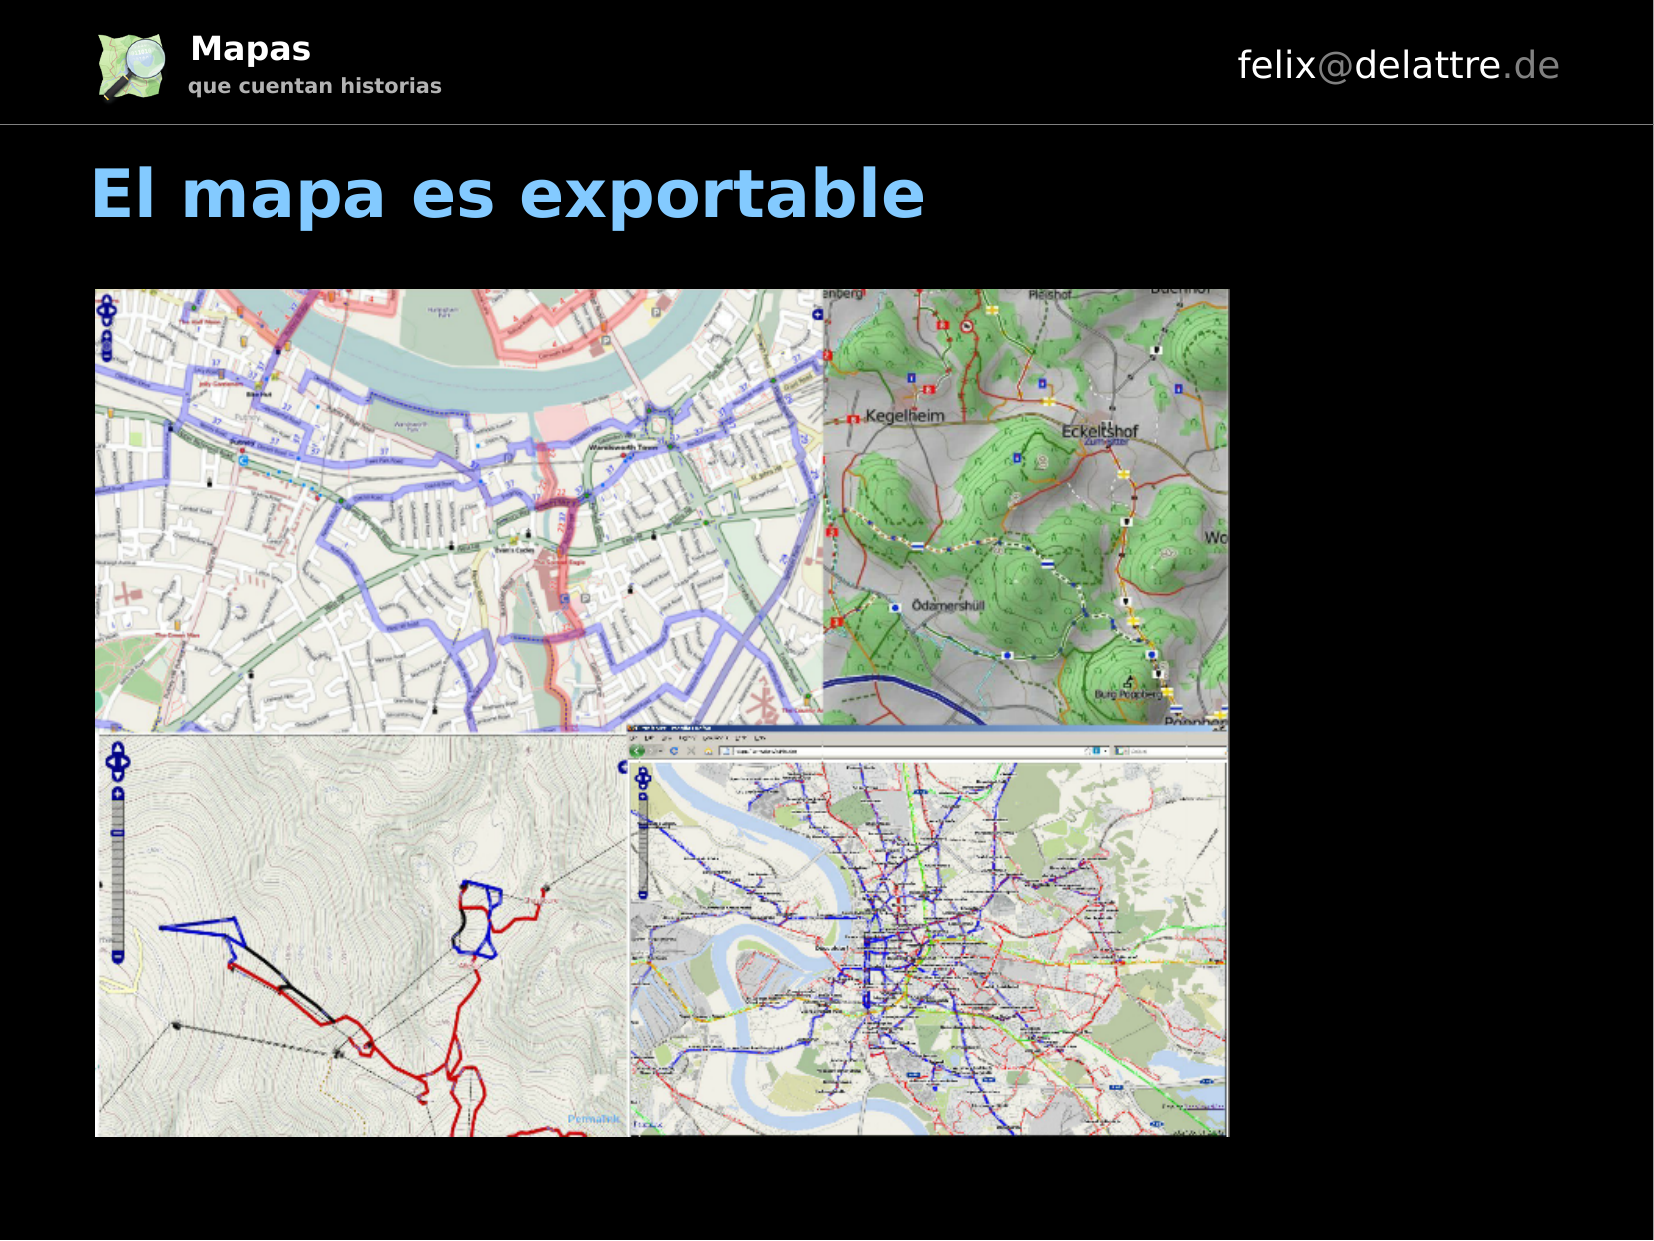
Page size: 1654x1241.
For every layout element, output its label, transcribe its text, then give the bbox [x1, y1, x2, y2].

text_box El mapa es exportable [65, 138, 952, 250]
picture [95, 289, 1230, 1137]
picture [95, 34, 169, 107]
